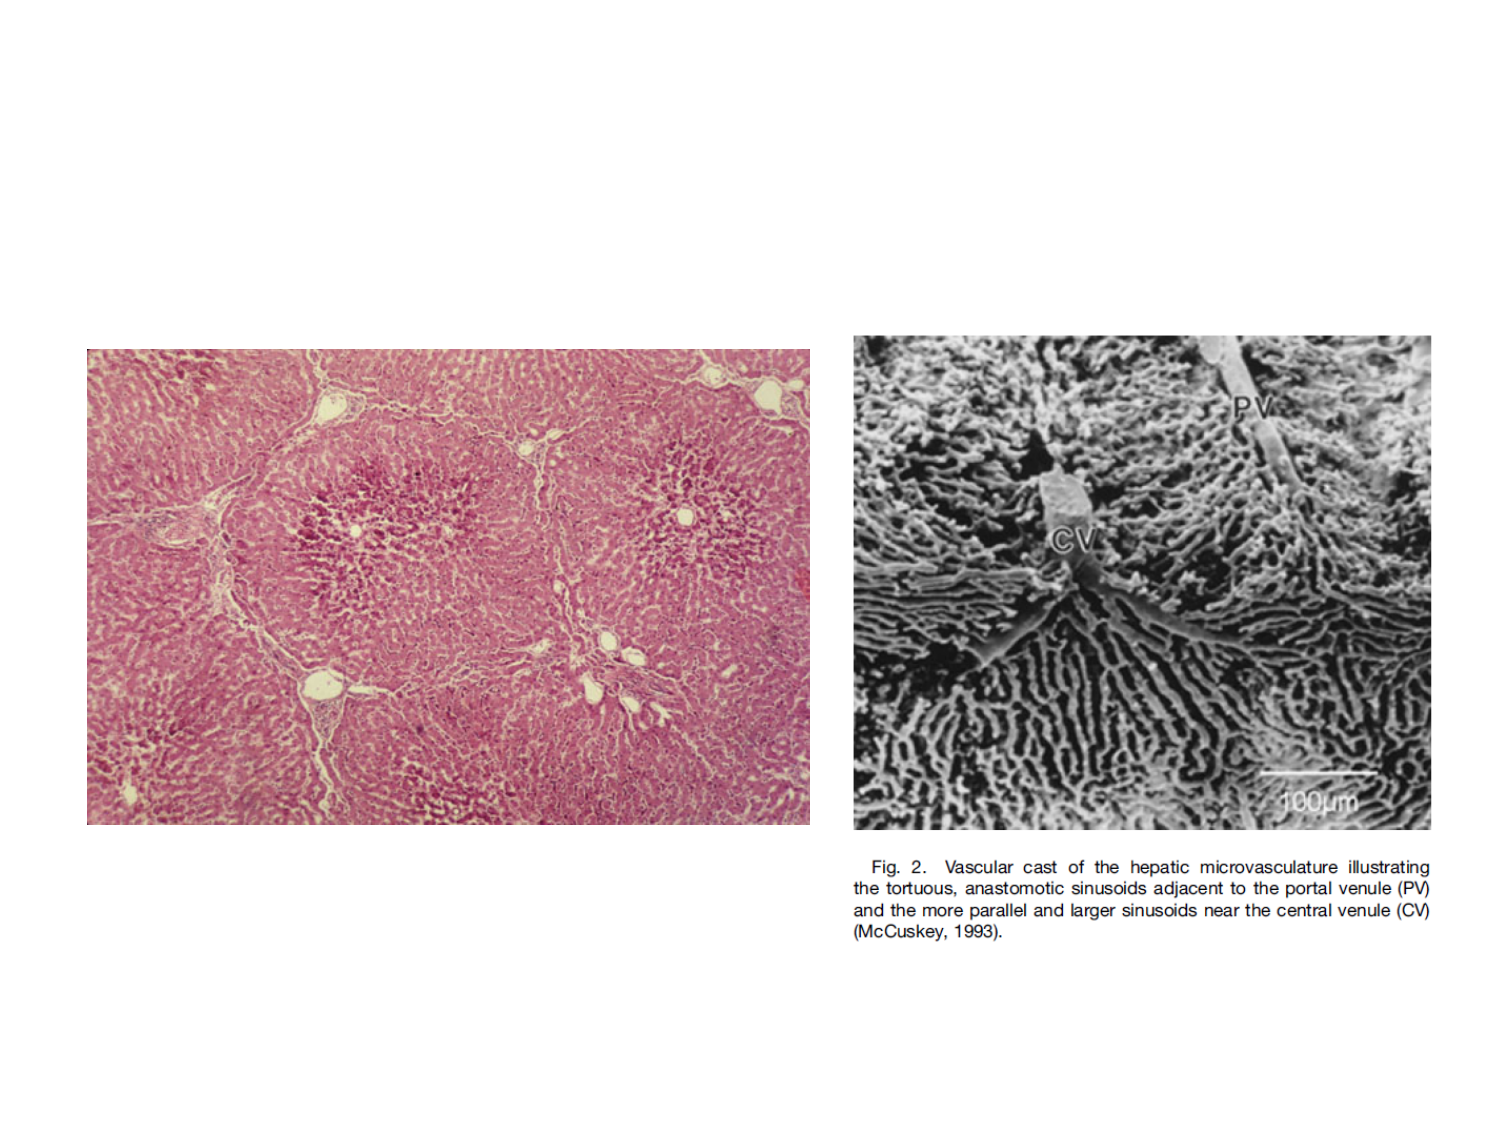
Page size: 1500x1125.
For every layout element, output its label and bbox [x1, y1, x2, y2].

picture [841, 324, 1446, 950]
picture [87, 349, 810, 825]
